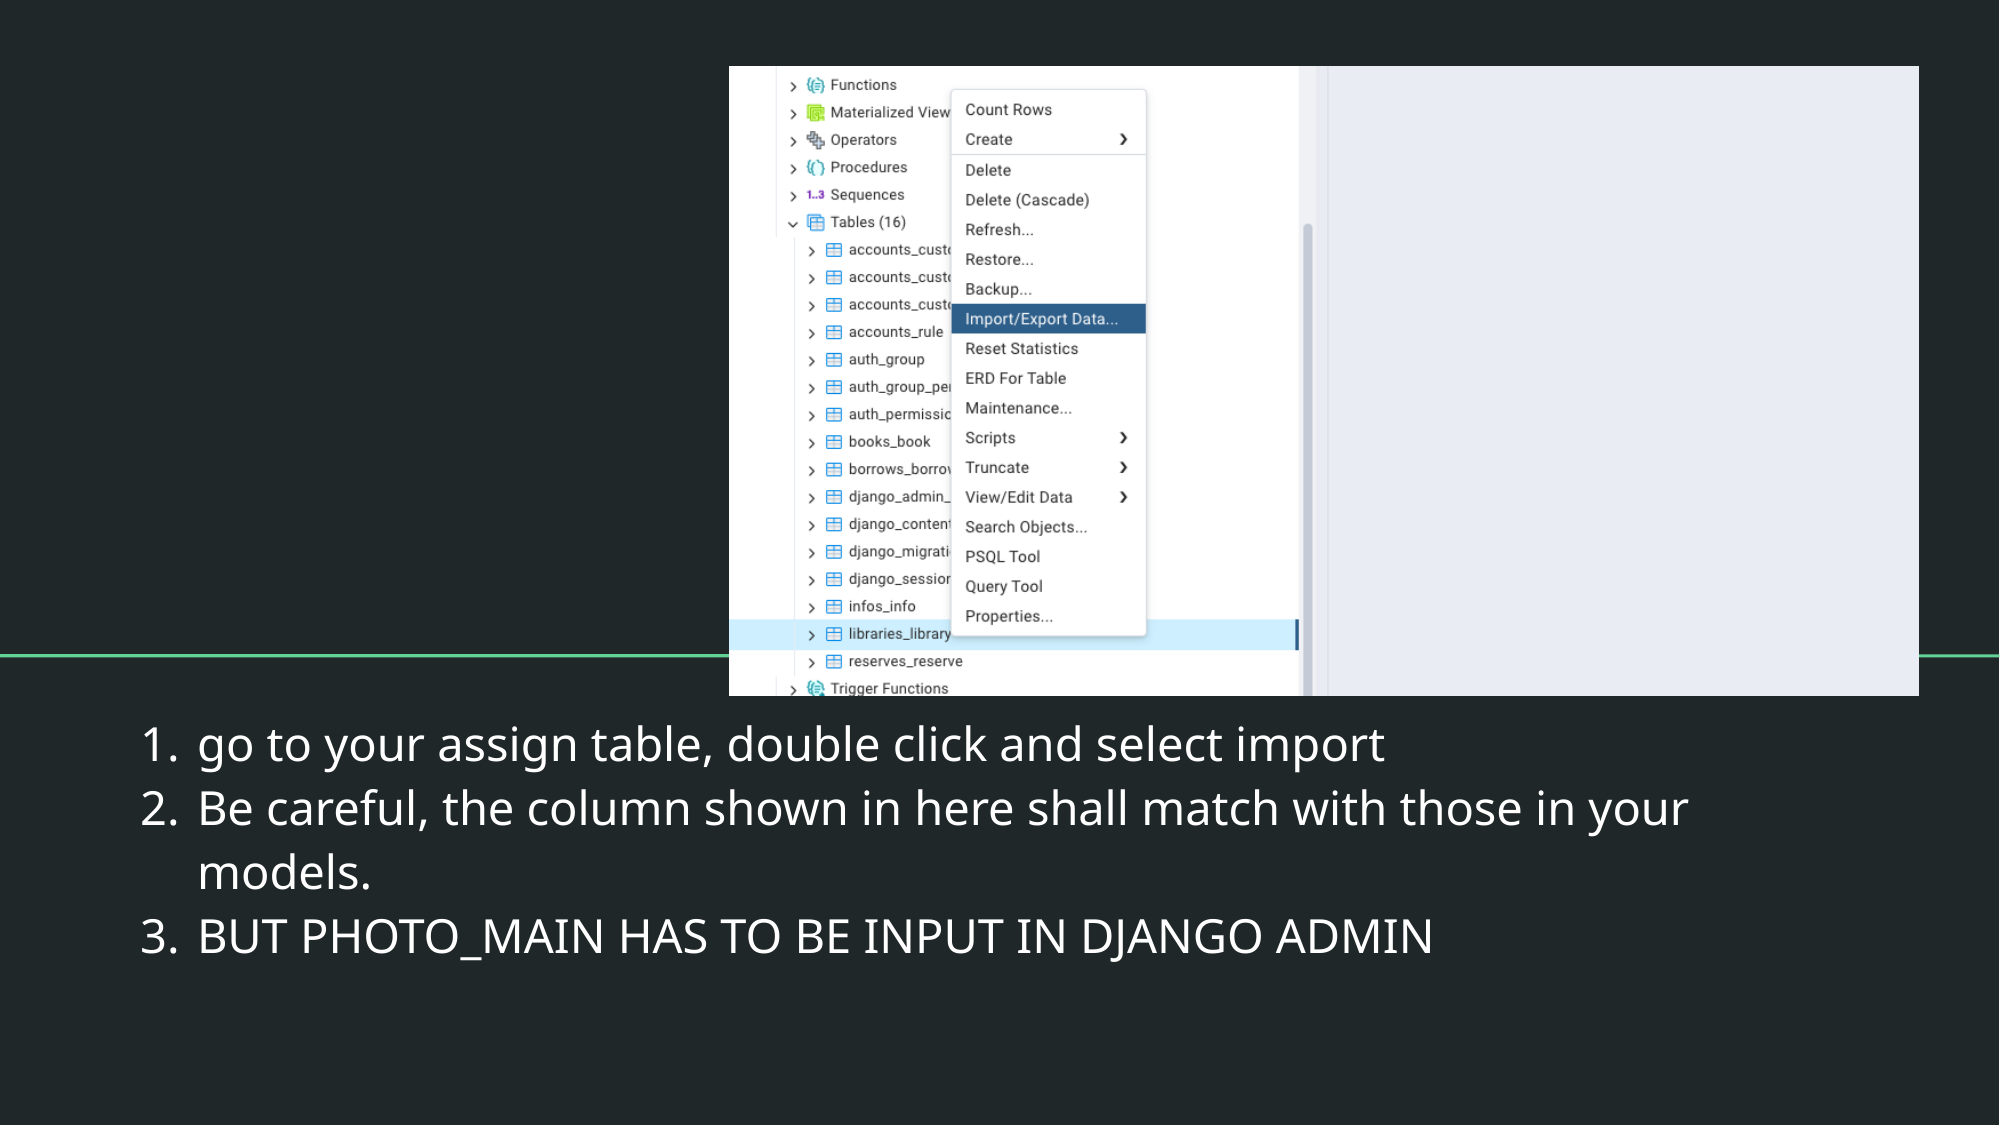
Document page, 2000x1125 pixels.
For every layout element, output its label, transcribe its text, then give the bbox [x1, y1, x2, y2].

picture [729, 66, 1919, 696]
subtitle go to your assign table, double click and select import Be careful, the column shown in here shall match with those in your models. BUT PHOTO_MAIN HAS TO BE INPUT IN DJANGO ADMIN [111, 696, 1888, 1047]
